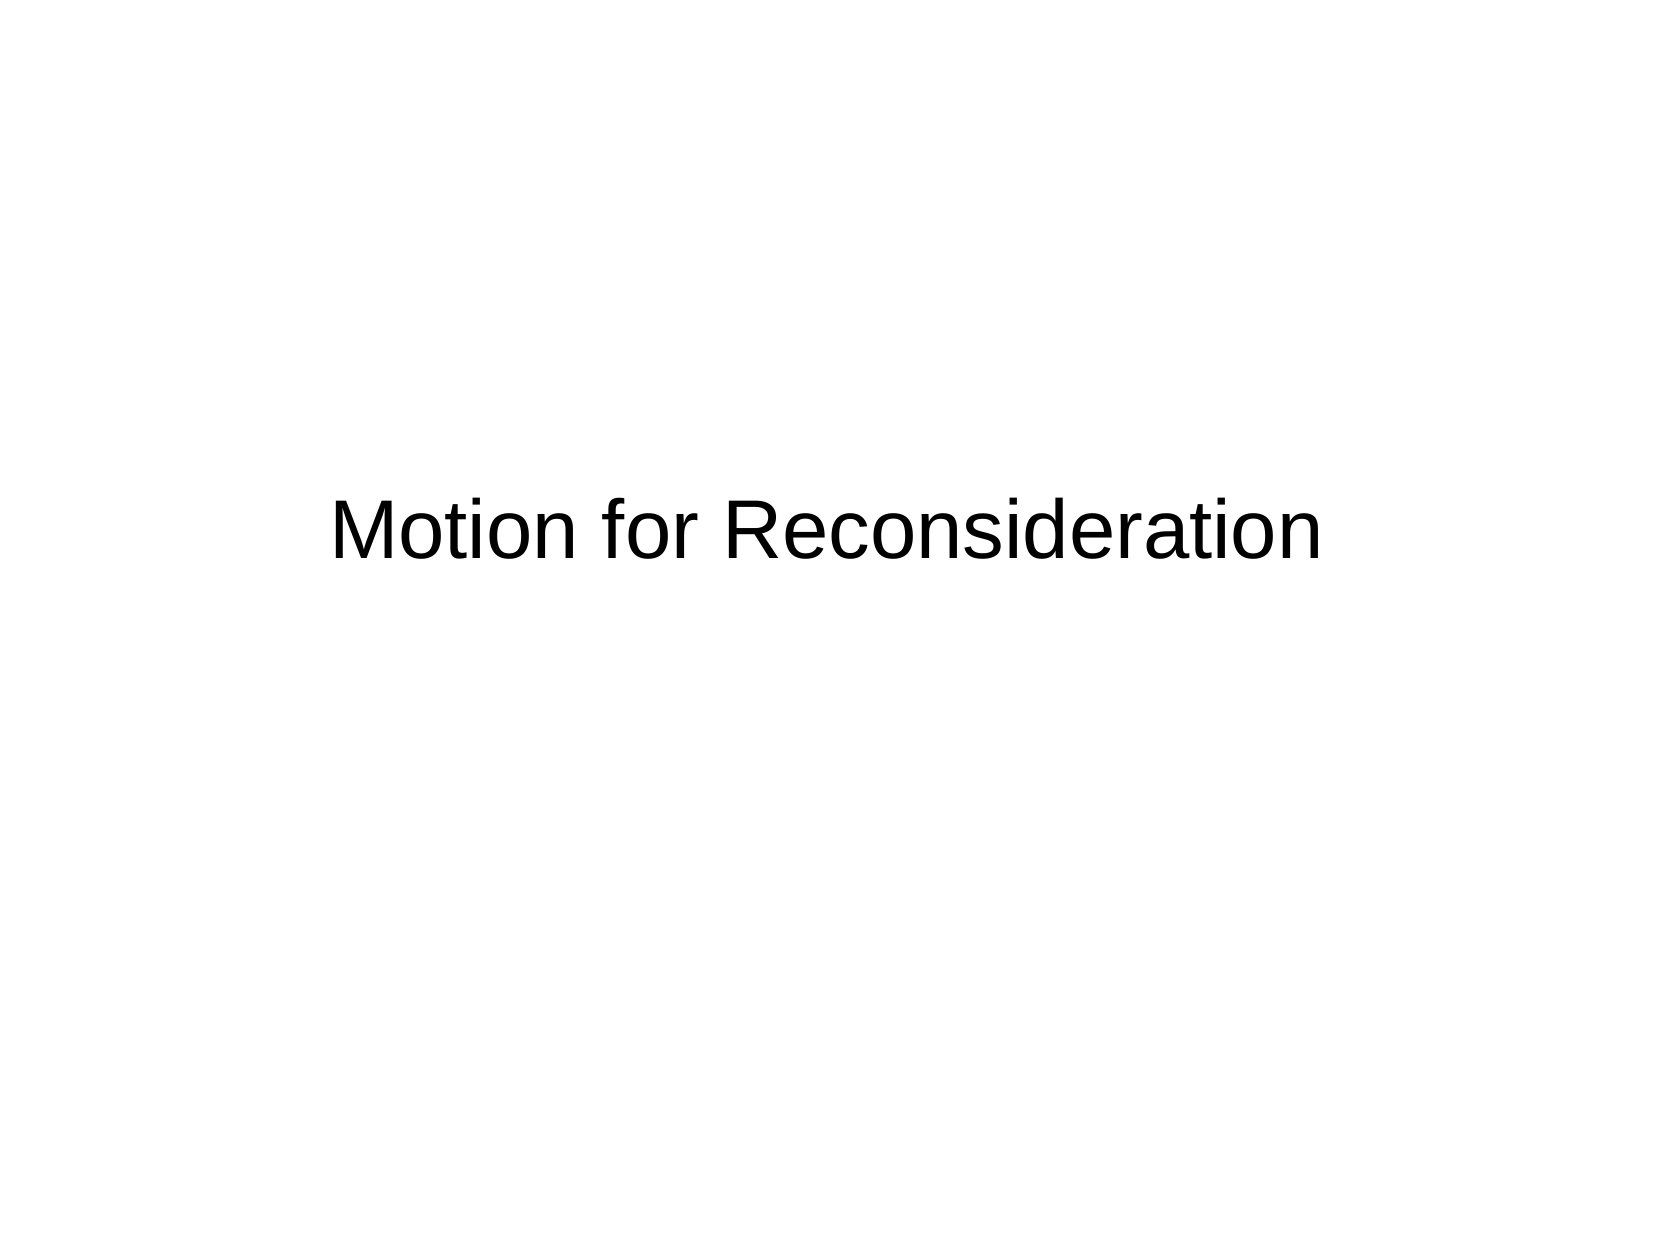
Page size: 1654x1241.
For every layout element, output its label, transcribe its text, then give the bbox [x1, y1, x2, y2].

subtitle Motion for Reconsideration [82, 49, 1571, 1010]
